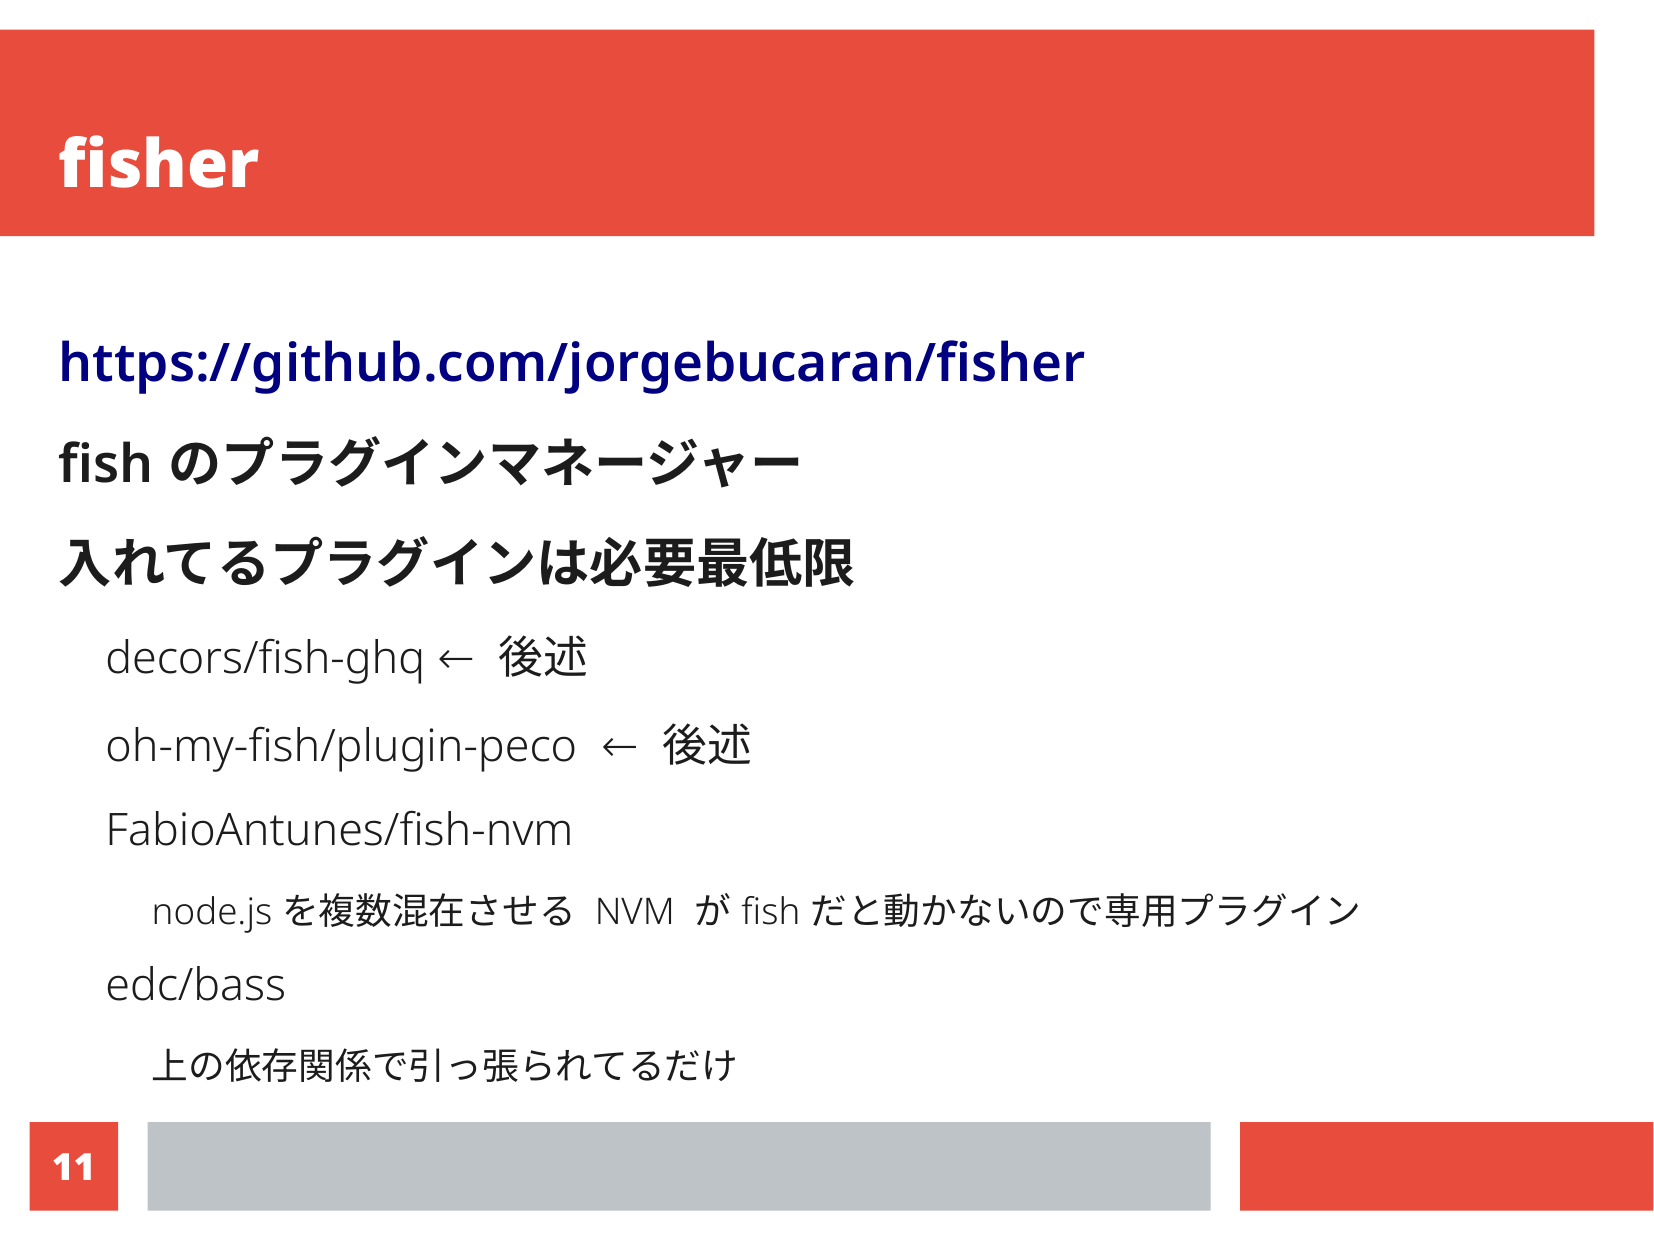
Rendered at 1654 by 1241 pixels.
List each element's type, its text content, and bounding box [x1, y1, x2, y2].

list https://github.com/jorgebucaran/fisher fishのプラグインマネージャー 入れてるプラグインは必要最低限 decors/fish-ghq ← 後述 oh-my-fish/plugin-peco ← 後述 FabioAntunes/fish-nvm node.jsを複数混在させる NVM がfishだと動かないので専用プラグイン edc/bass 上の依存関係で引っ張られてるだけ [59, 324, 1565, 1093]
title fisher [59, 59, 1595, 207]
